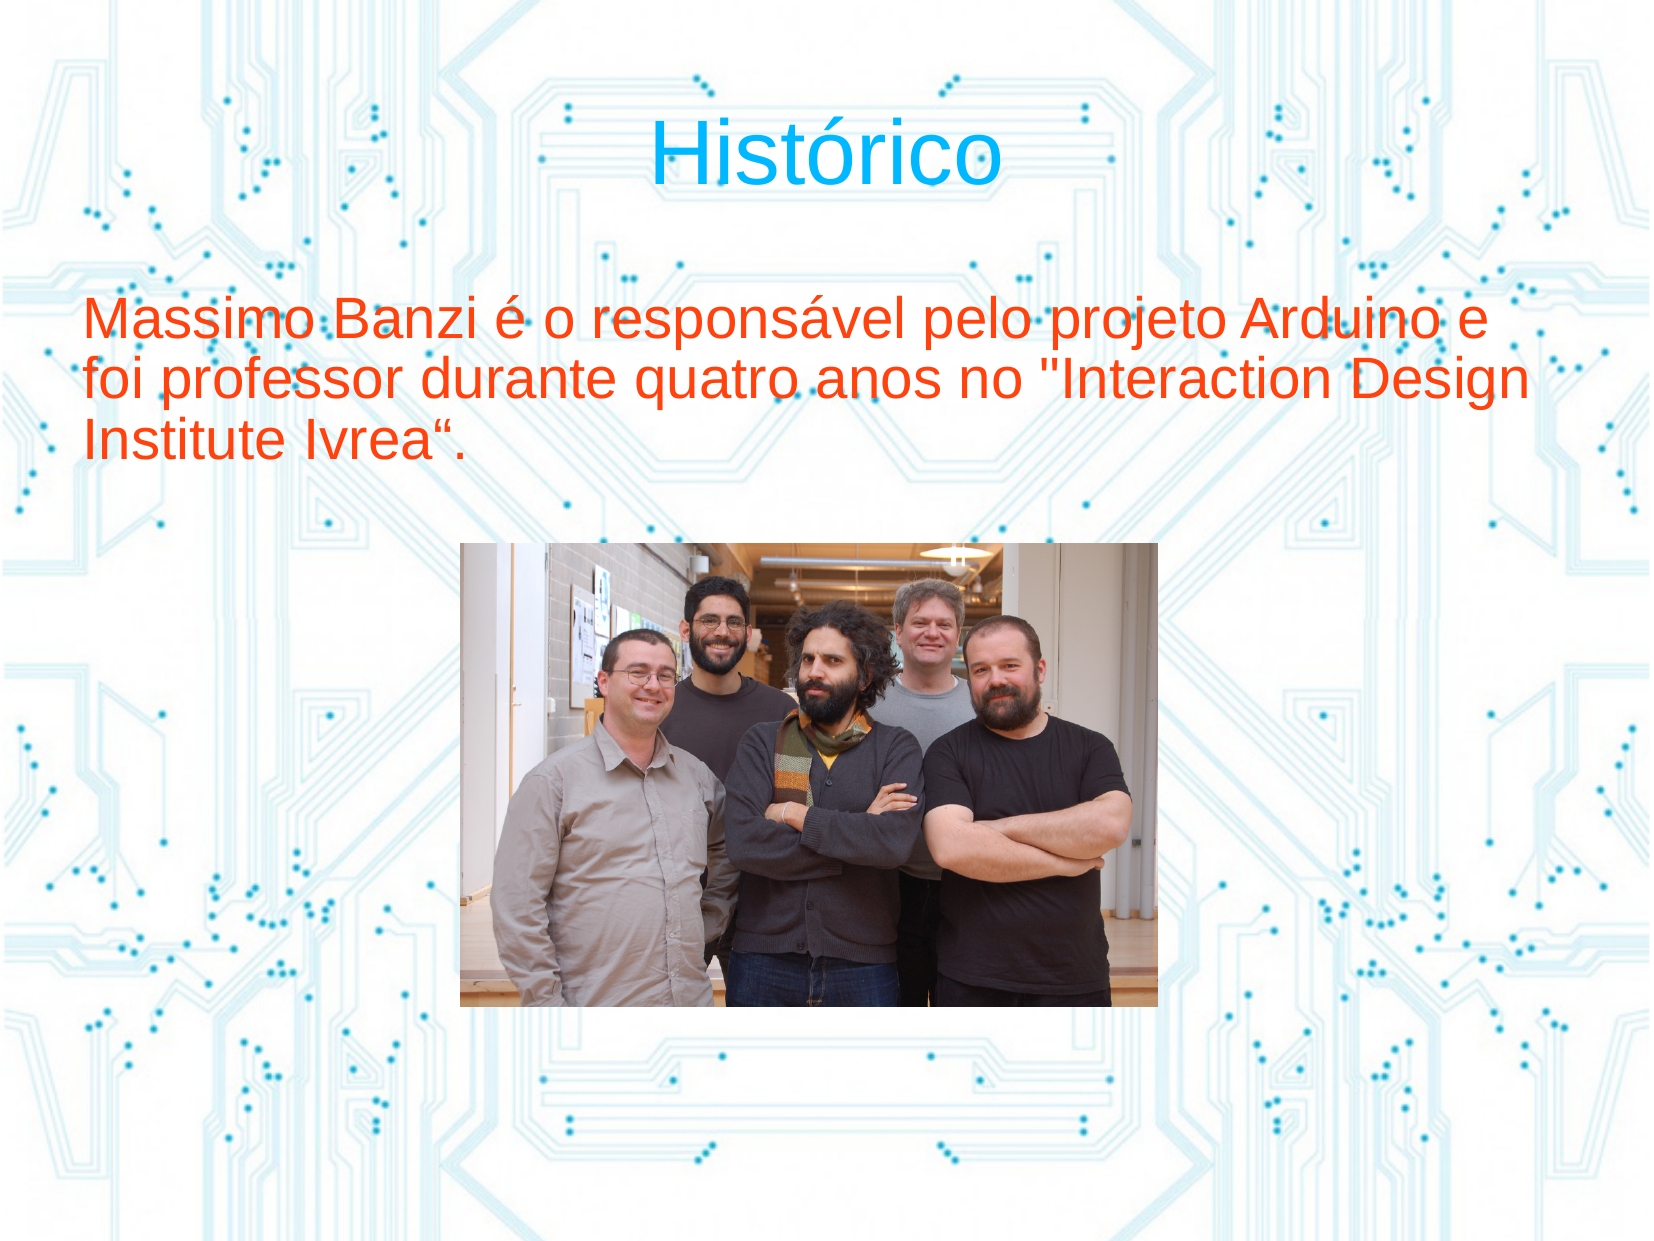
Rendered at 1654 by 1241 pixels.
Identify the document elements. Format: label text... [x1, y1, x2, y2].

title Histórico [82, 49, 1571, 257]
list Massimo Banzi é o responsável pelo projeto Arduino e foi professor durante quatro anos no "Interaction Design Institute Ivrea“. [82, 290, 1538, 1010]
picture [0, 0, 1654, 1241]
